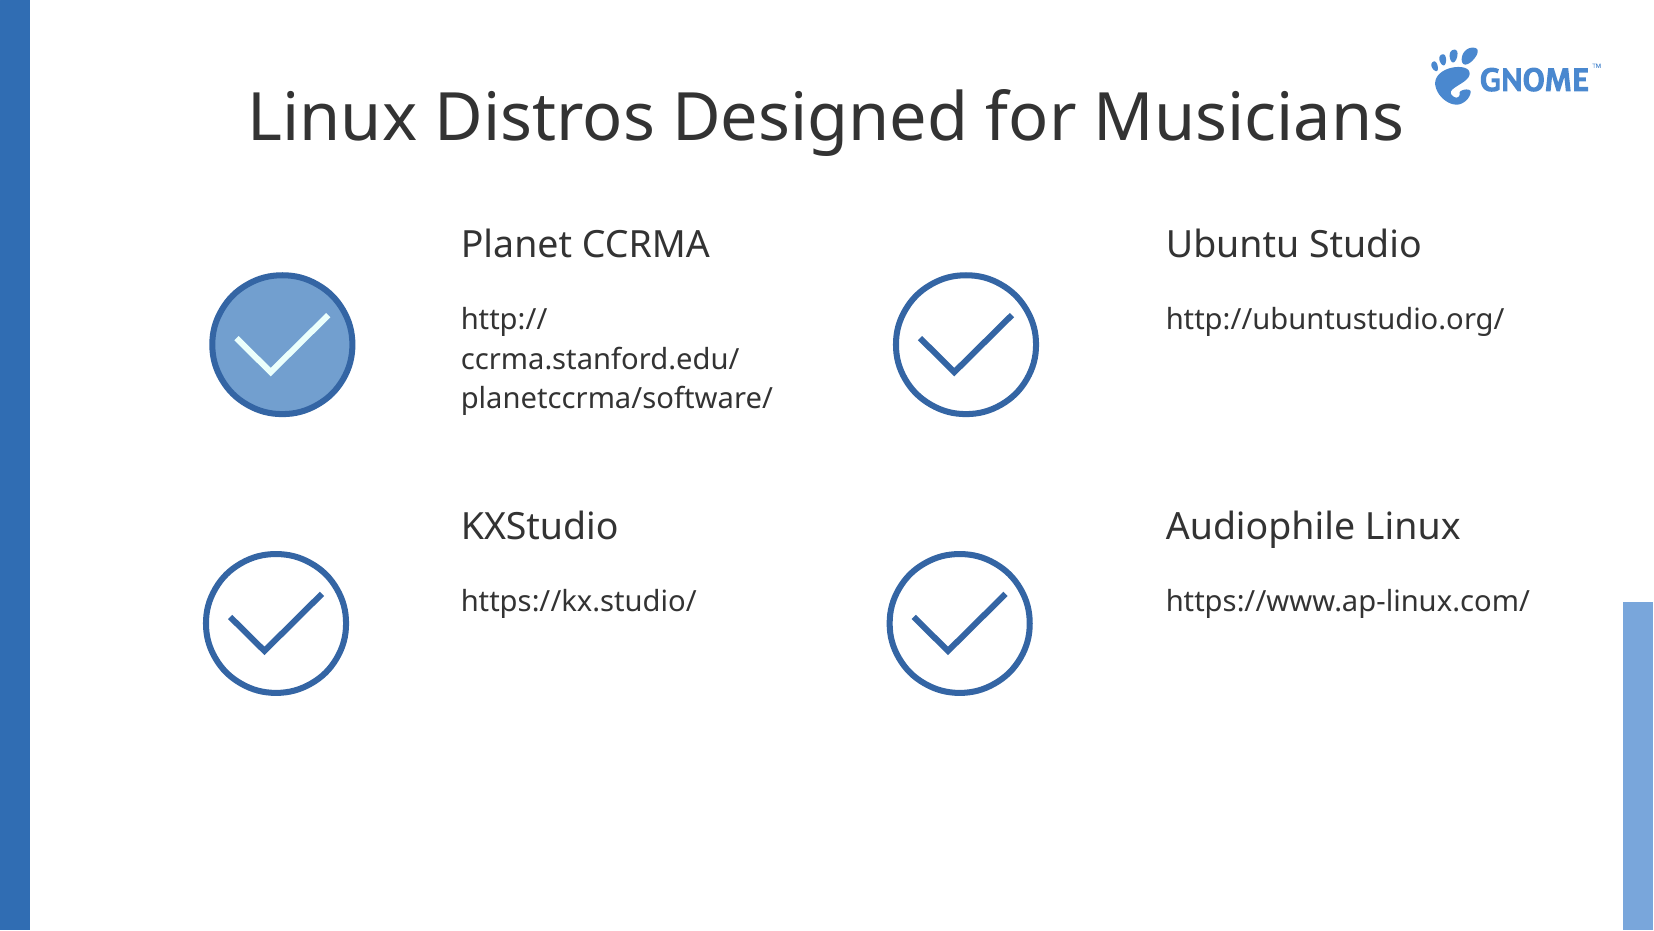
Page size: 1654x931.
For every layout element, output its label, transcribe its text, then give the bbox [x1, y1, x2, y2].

list Ubuntu Studio http://ubuntustudio.org/ [1095, 217, 1572, 475]
list Planet CCRMA http://ccrma.stanford.edu/planetccrma/software/ [390, 217, 809, 475]
list KXStudio https://kx.studio/ [390, 499, 809, 757]
list Audiophile Linux https://www.ap-linux.com/ [1095, 499, 1572, 757]
title Linux Distros Designed for Musicians [82, 37, 1571, 193]
text_box [216, 279, 349, 411]
